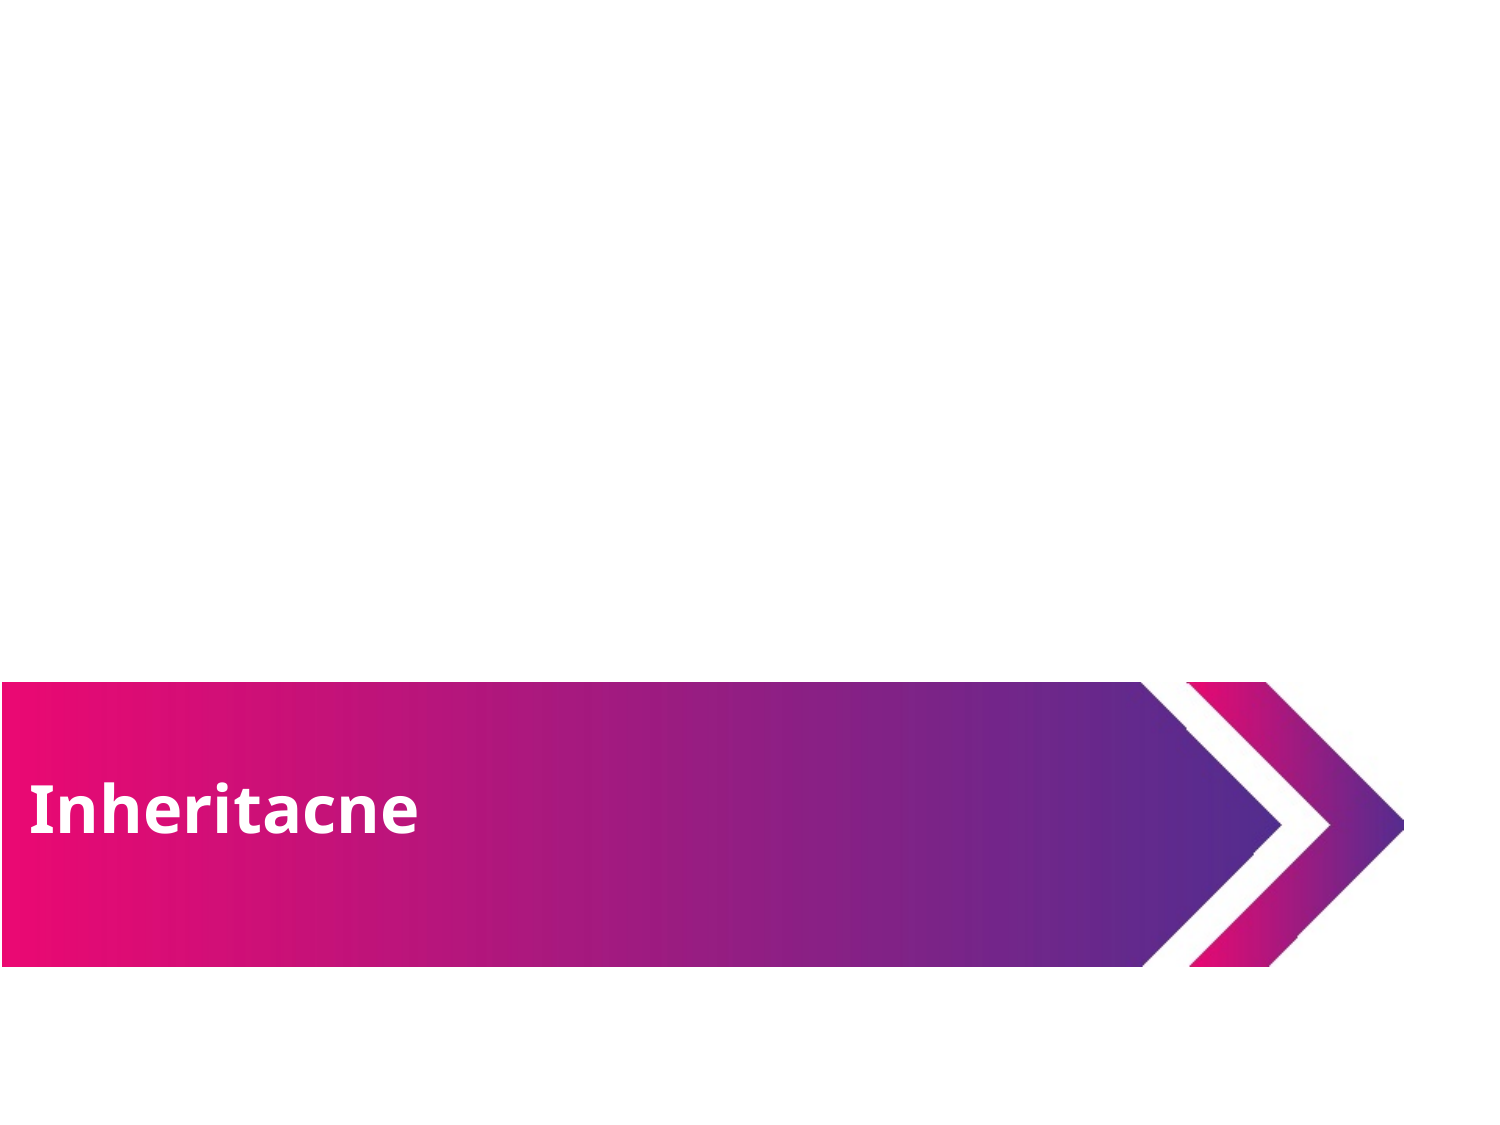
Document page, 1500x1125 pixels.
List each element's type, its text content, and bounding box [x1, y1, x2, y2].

picture [2, 682, 1404, 967]
text_box Inheritacne [15, 758, 1155, 890]
